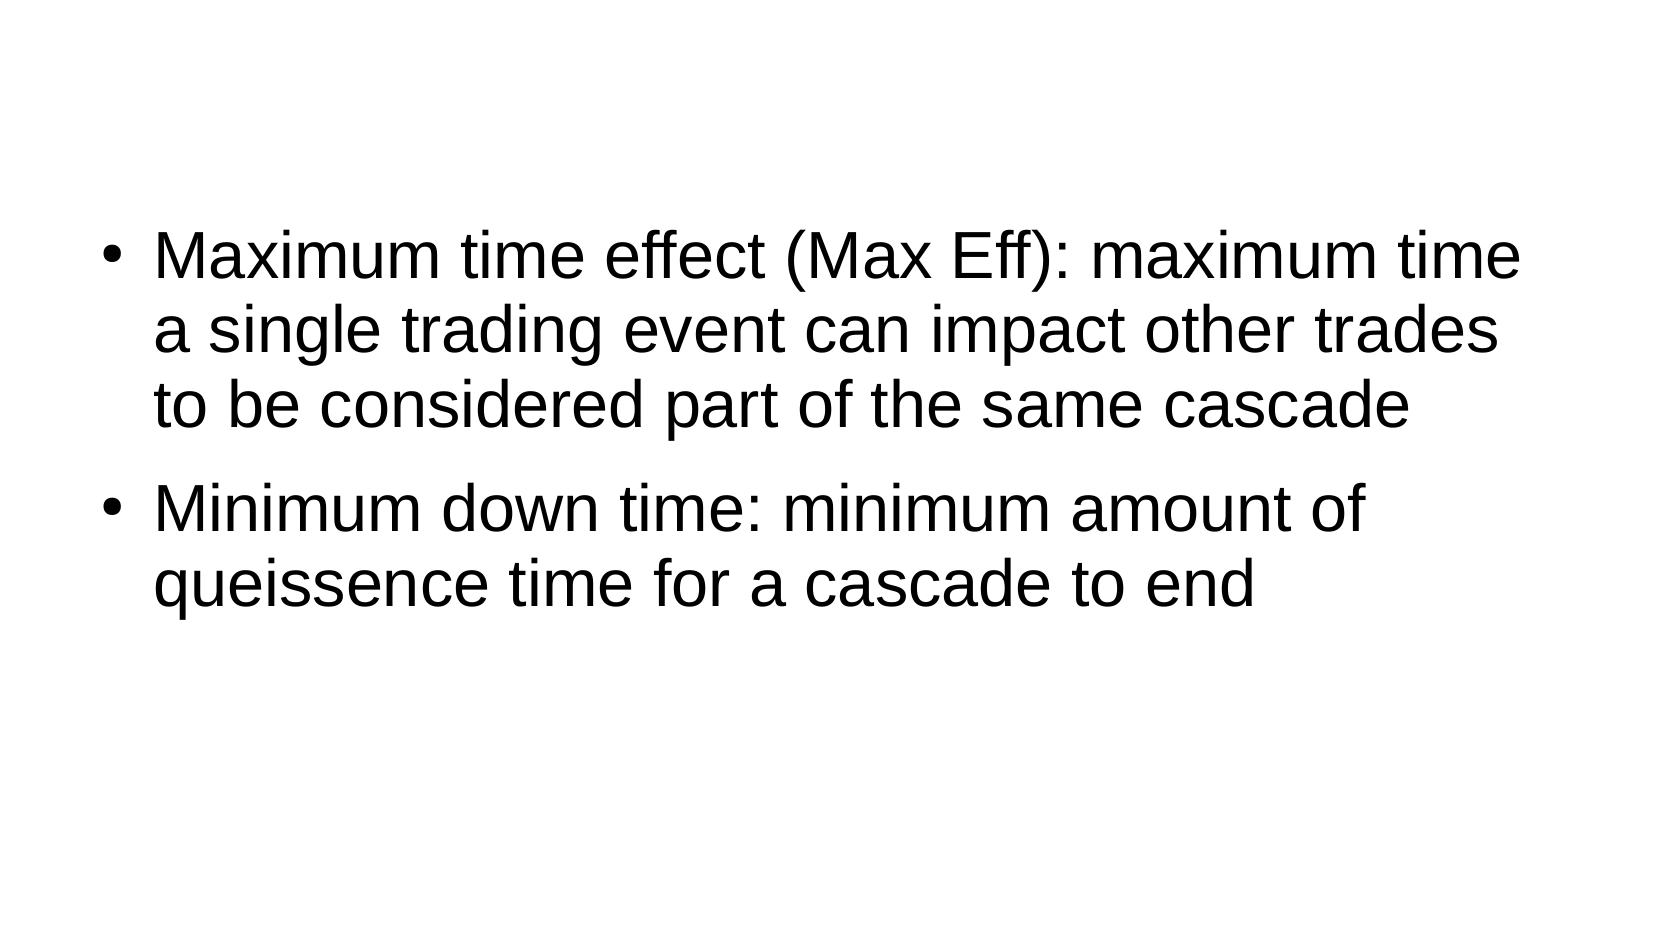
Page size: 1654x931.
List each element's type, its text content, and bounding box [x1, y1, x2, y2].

list Maximum time effect (Max Eff): maximum time a single trading event can impact other trades to be considered part of the same cascade Minimum down time: minimum amount of queissence time for a cascade to end [82, 217, 1571, 758]
